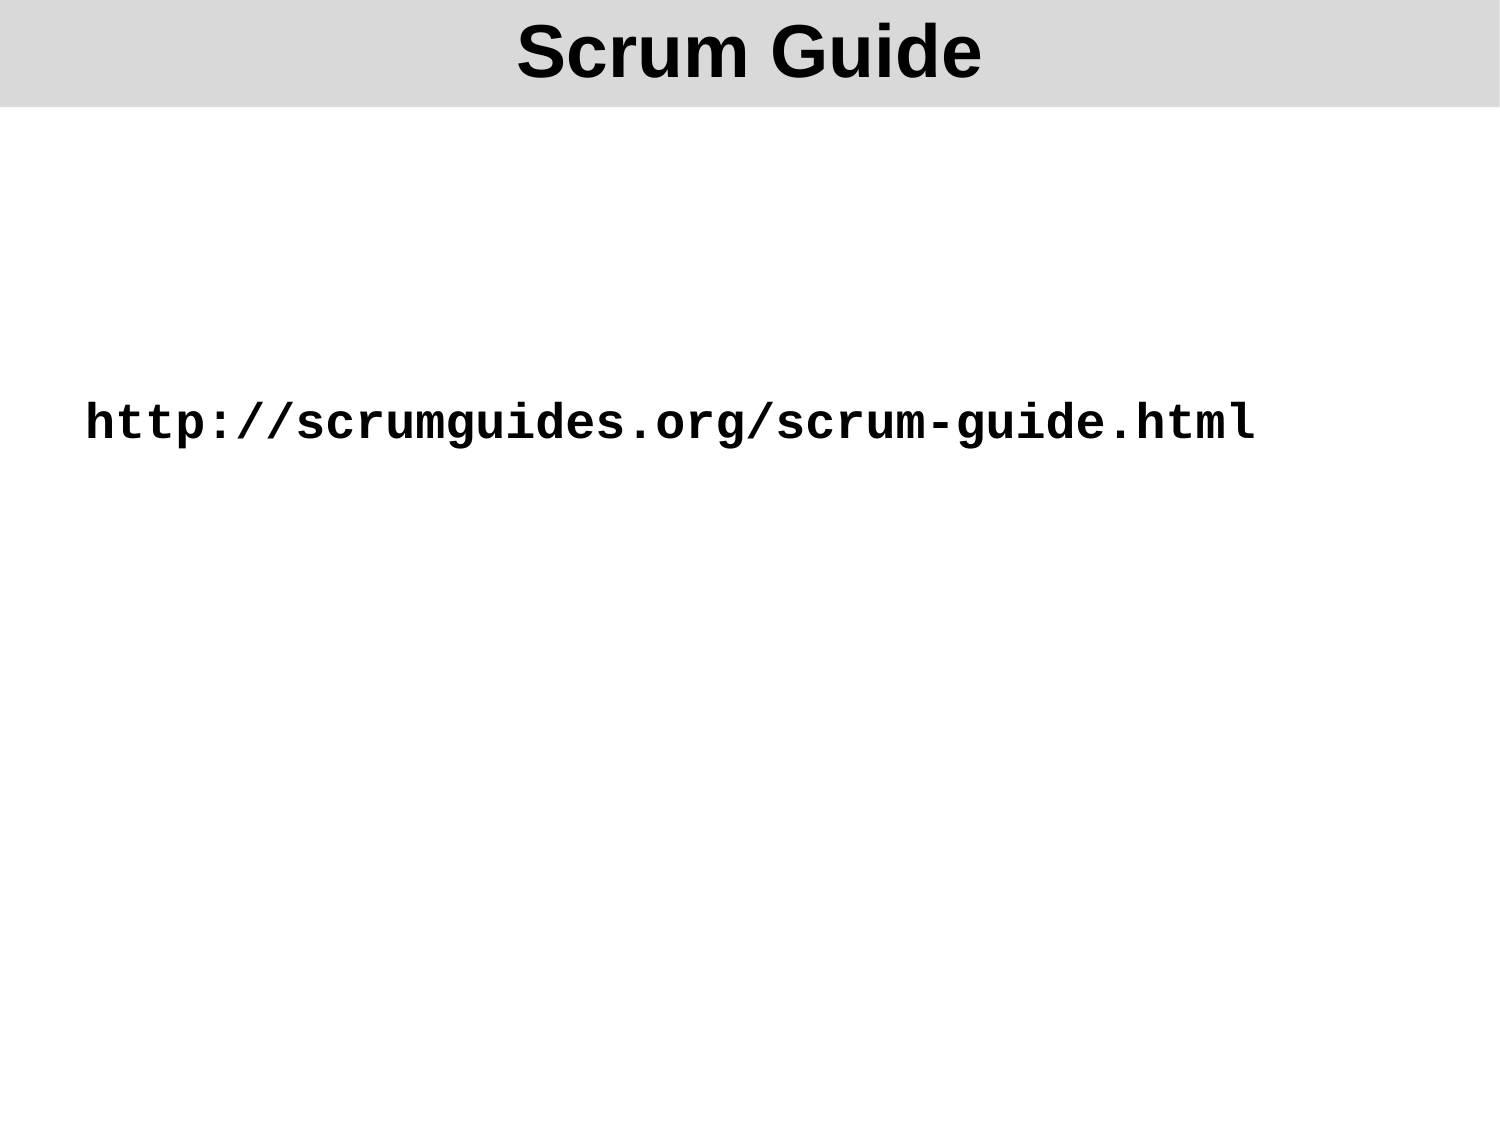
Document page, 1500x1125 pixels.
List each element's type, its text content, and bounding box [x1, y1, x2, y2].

text_box http://scrumguides.org/scrum-guide.html [70, 381, 1271, 453]
text_box Scrum Guide [0, 0, 1500, 108]
